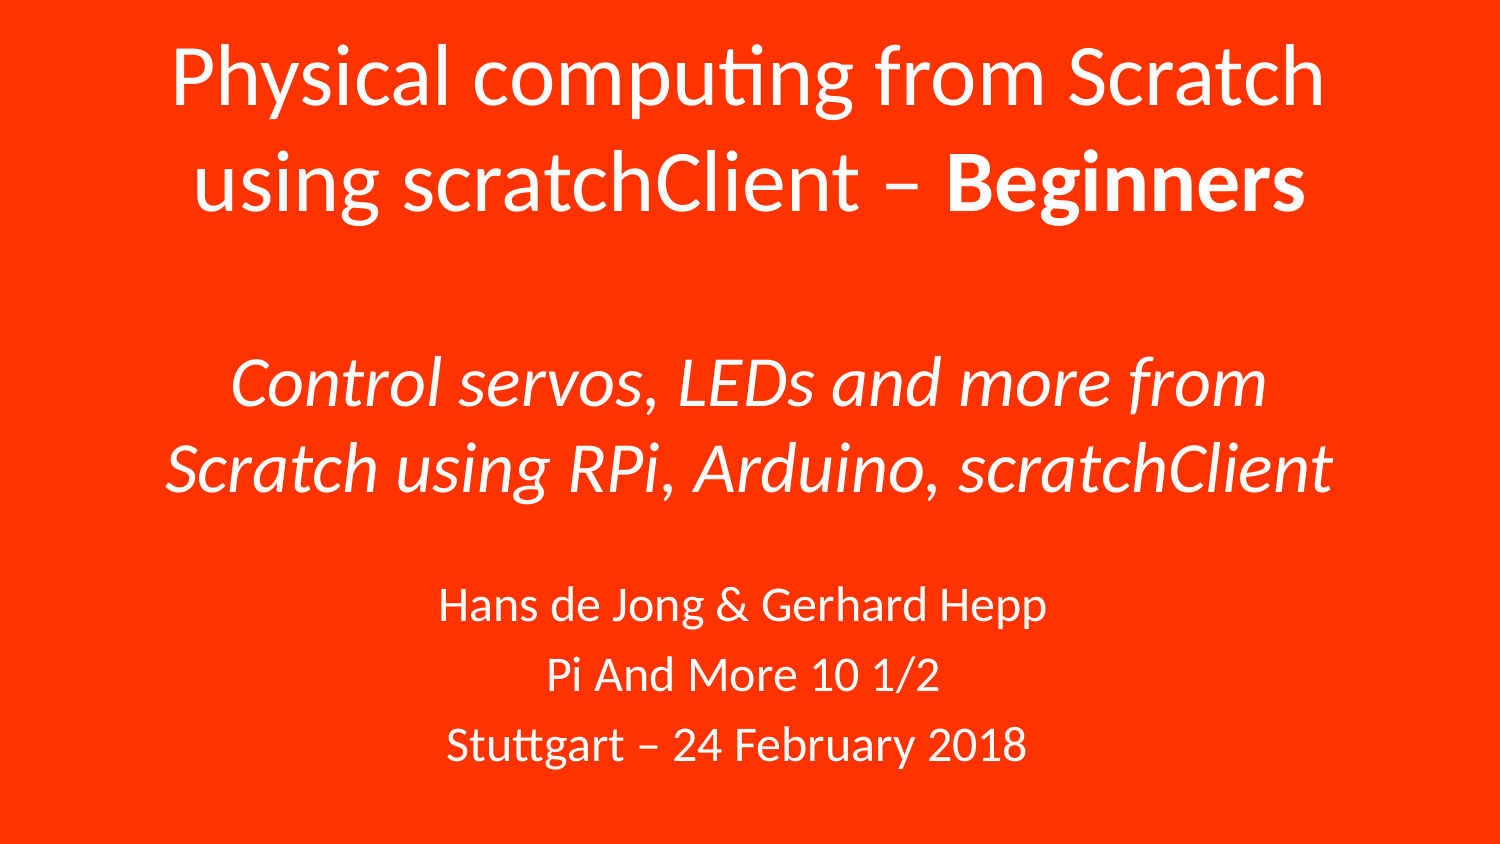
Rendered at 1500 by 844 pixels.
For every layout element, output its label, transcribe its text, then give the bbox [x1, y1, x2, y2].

subtitle Hans de Jong & Gerhard Hepp Pi And More 10 1/2 Stuttgart – 24 February 2018 [218, 563, 1269, 780]
title Physical computing from Scratch using scratchClient – Beginners Control servos, LEDs and more from Scratch using RPi, Arduino, scratchClient [112, 8, 1388, 517]
